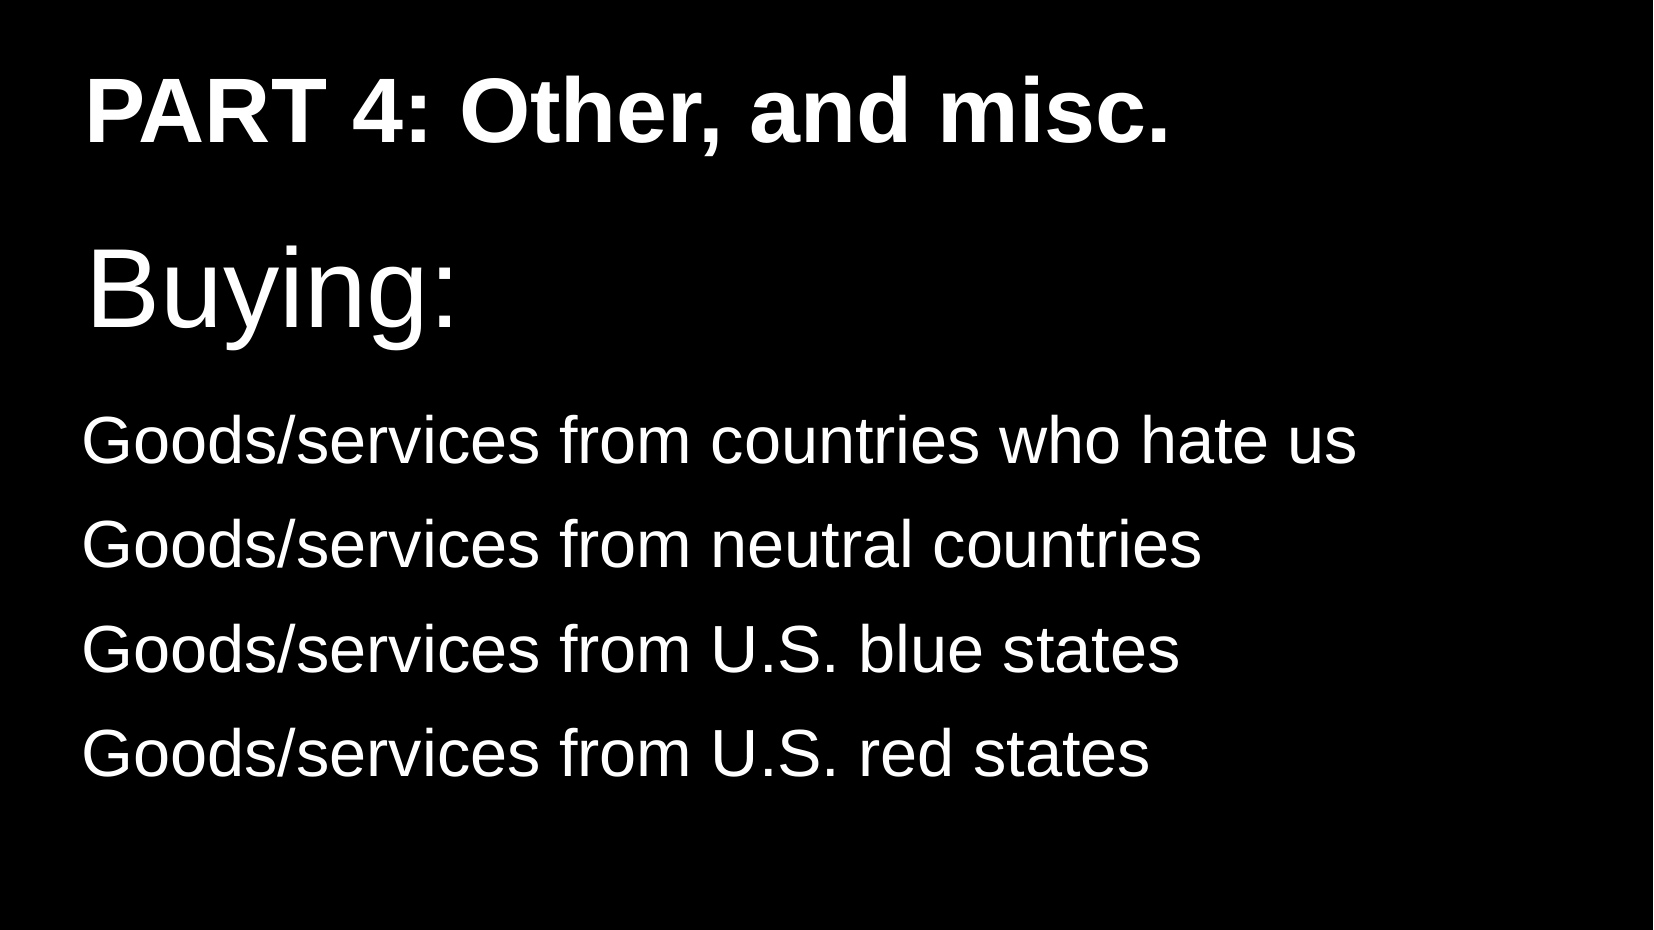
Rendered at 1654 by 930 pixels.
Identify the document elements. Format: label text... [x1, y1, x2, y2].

list Buying: [85, 226, 1571, 388]
list Goods/services from countries who hate us Goods/services from neutral countries Goods/services from U.S. blue states Goods/services from U.S. red states [81, 403, 1567, 871]
title PART 4: Other, and misc. [84, 56, 1561, 166]
